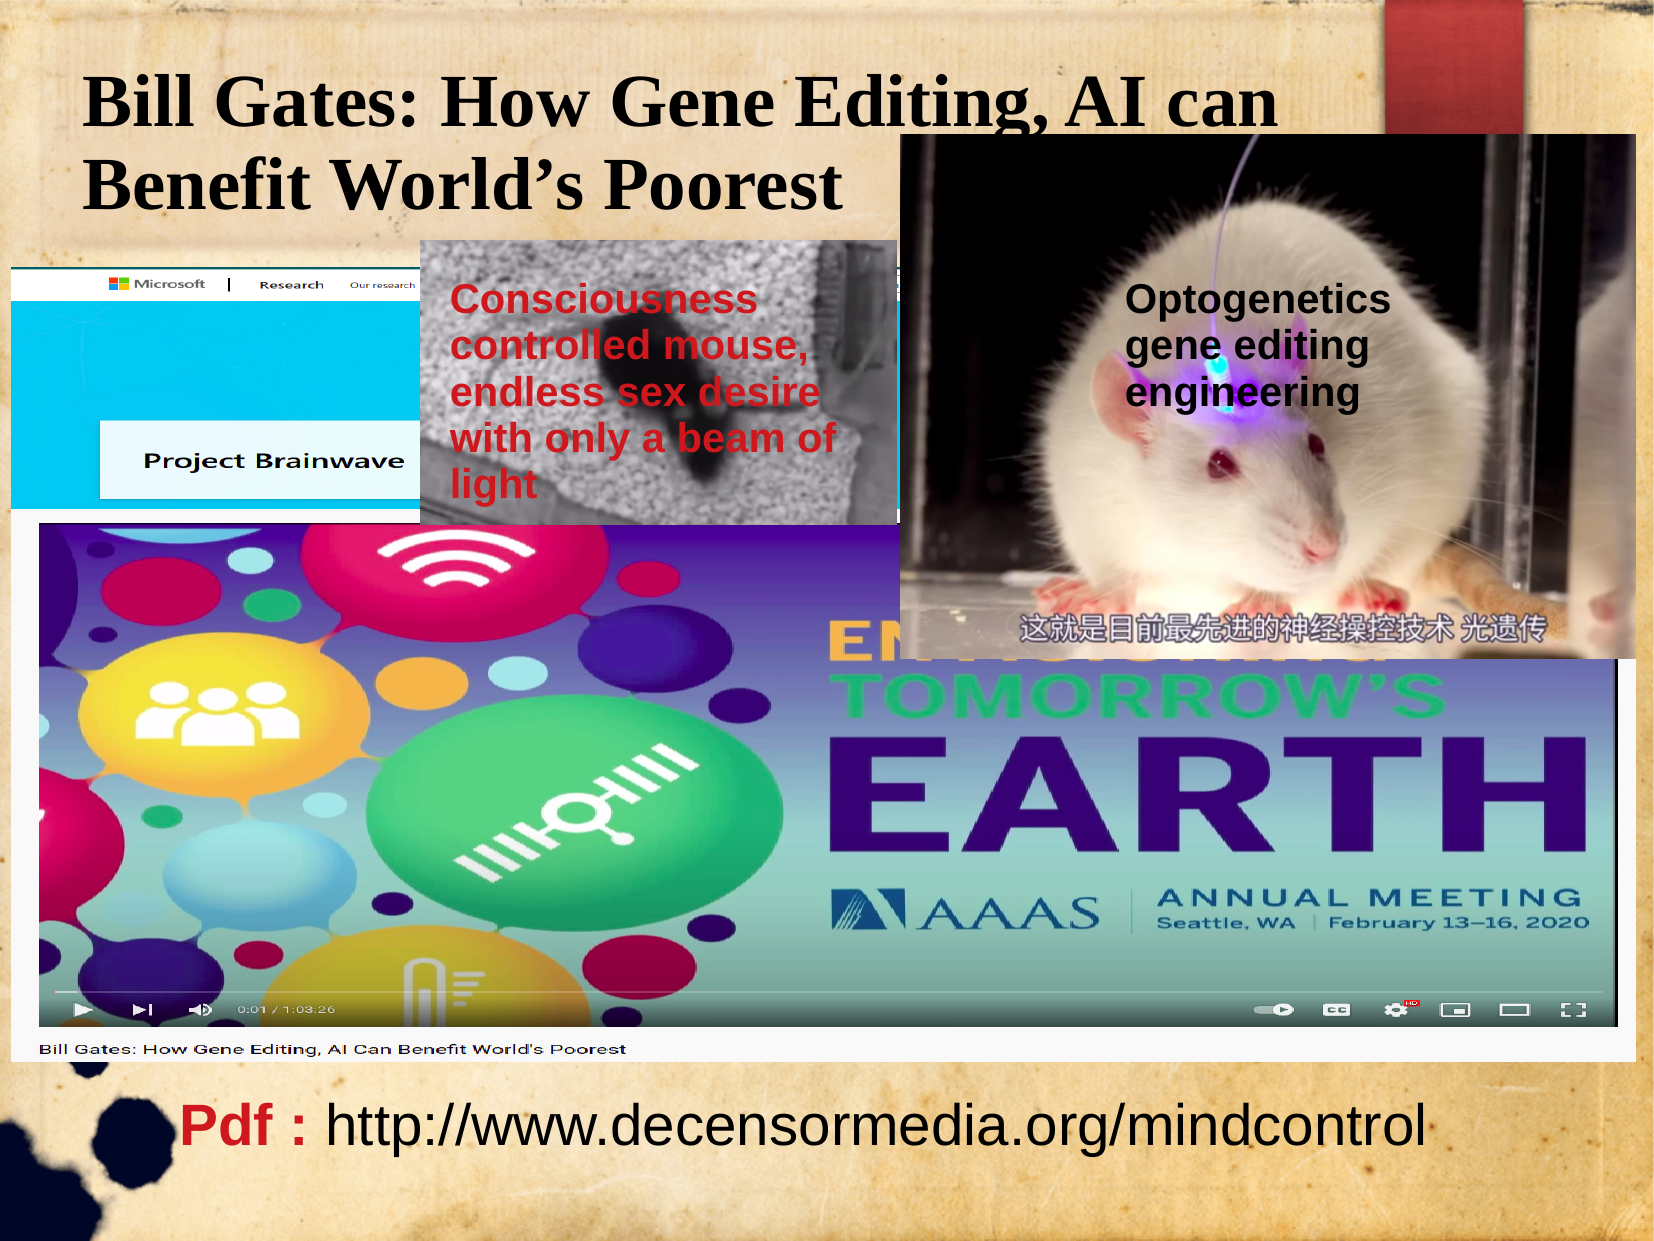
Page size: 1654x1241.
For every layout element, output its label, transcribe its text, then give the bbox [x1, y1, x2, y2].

text_box Optogenetics gene editing engineering [1110, 267, 1471, 469]
text_box Consciousness controlled mouse, endless sex desire with only a beam of light [435, 267, 871, 516]
picture [0, 0, 1654, 1241]
title Bill Gates: How Gene Editing, AI can Benefit World’s Poorest [82, 49, 1347, 237]
text_box Pdf : http://www.decensormedia.org/mindcontrol [165, 1085, 1546, 1231]
